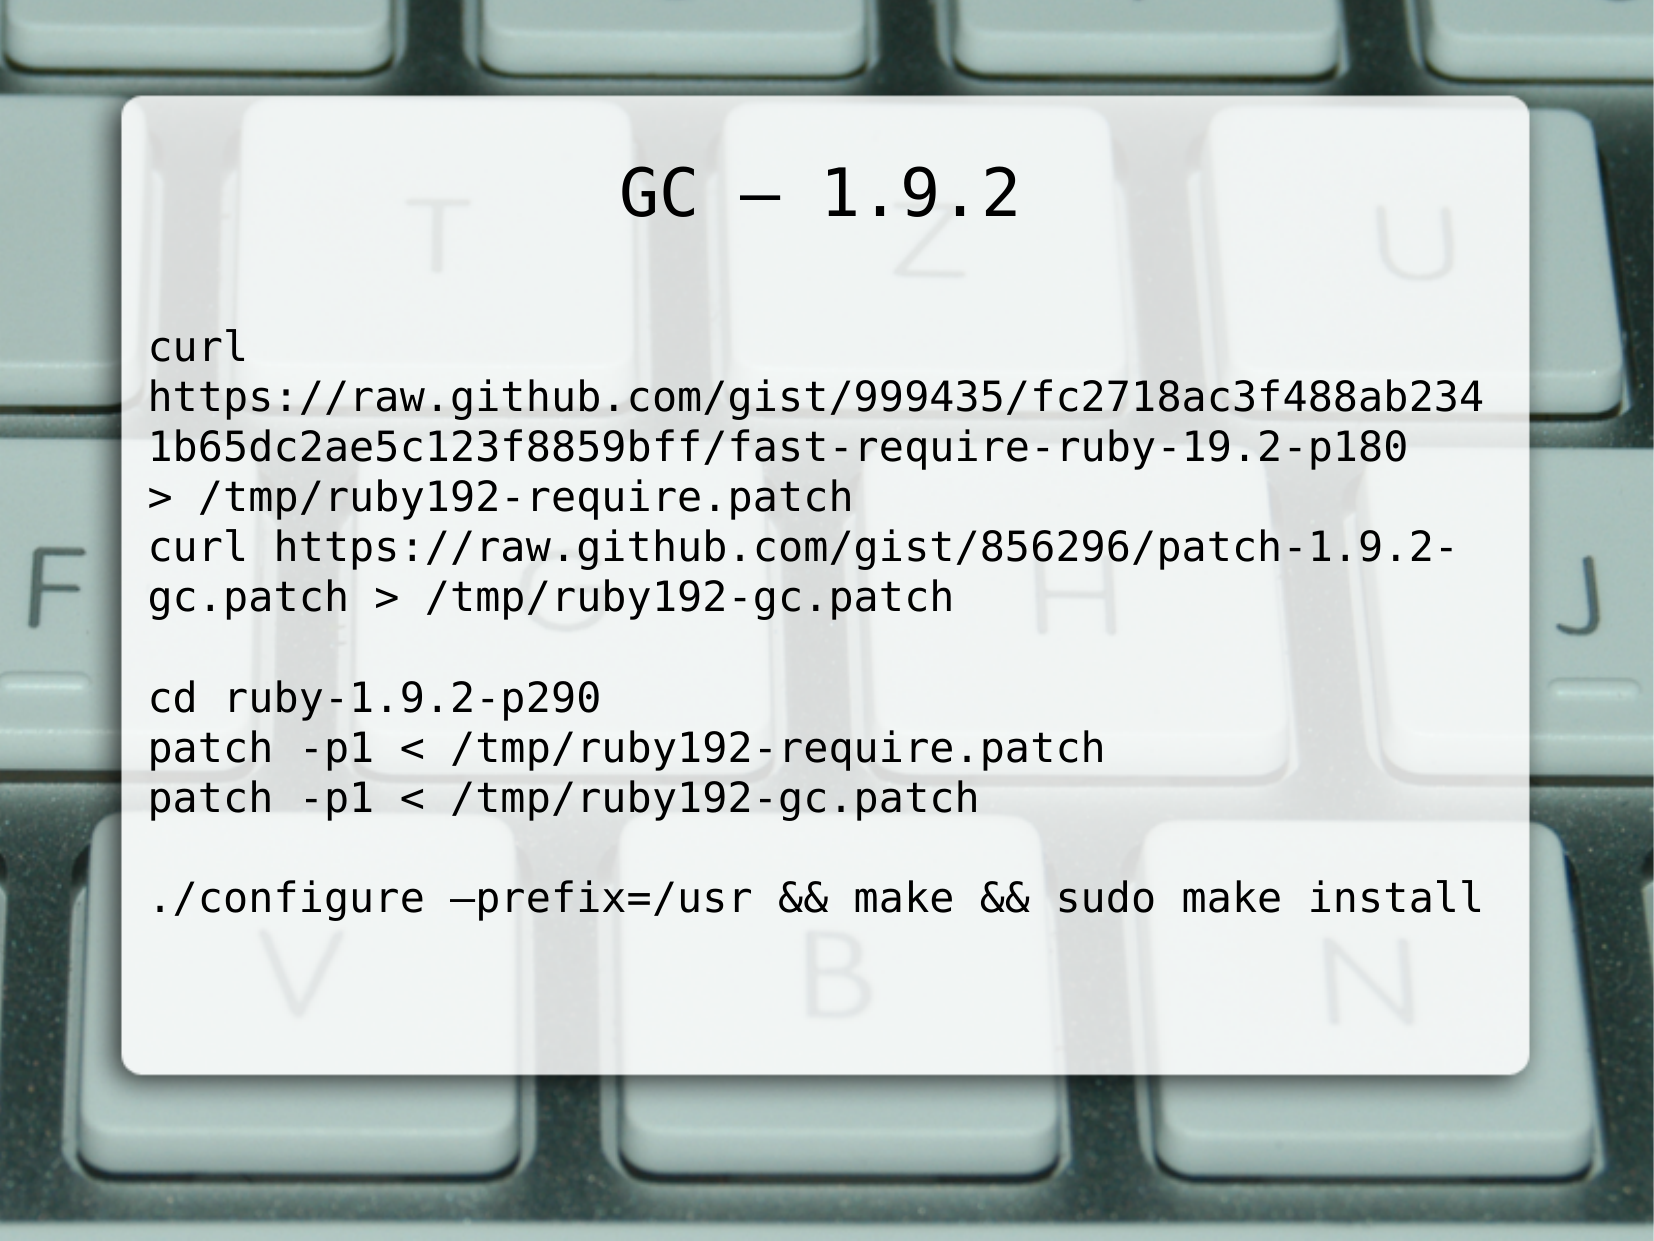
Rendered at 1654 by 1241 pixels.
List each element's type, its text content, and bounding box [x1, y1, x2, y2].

title GC – 1.9.2 [135, 117, 1506, 271]
list curl https://raw.github.com/gist/999435/fc2718ac3f488ab2341b65dc2ae5c123f8859bff/fast-require-ruby-19.2-p180 > /tmp/ruby192-require.patch curl https://raw.github.com/gist/856296/patch-1.9.2-gc.patch > /tmp/ruby192-gc.patch cd ruby-1.9.2-p290 patch -p1 < /tmp/ruby192-require.patch patch -p1 < /tmp/ruby192-gc.patch ./configure –prefix=/usr && make && sudo make install [147, 315, 1506, 1066]
picture [0, 0, 1654, 1241]
